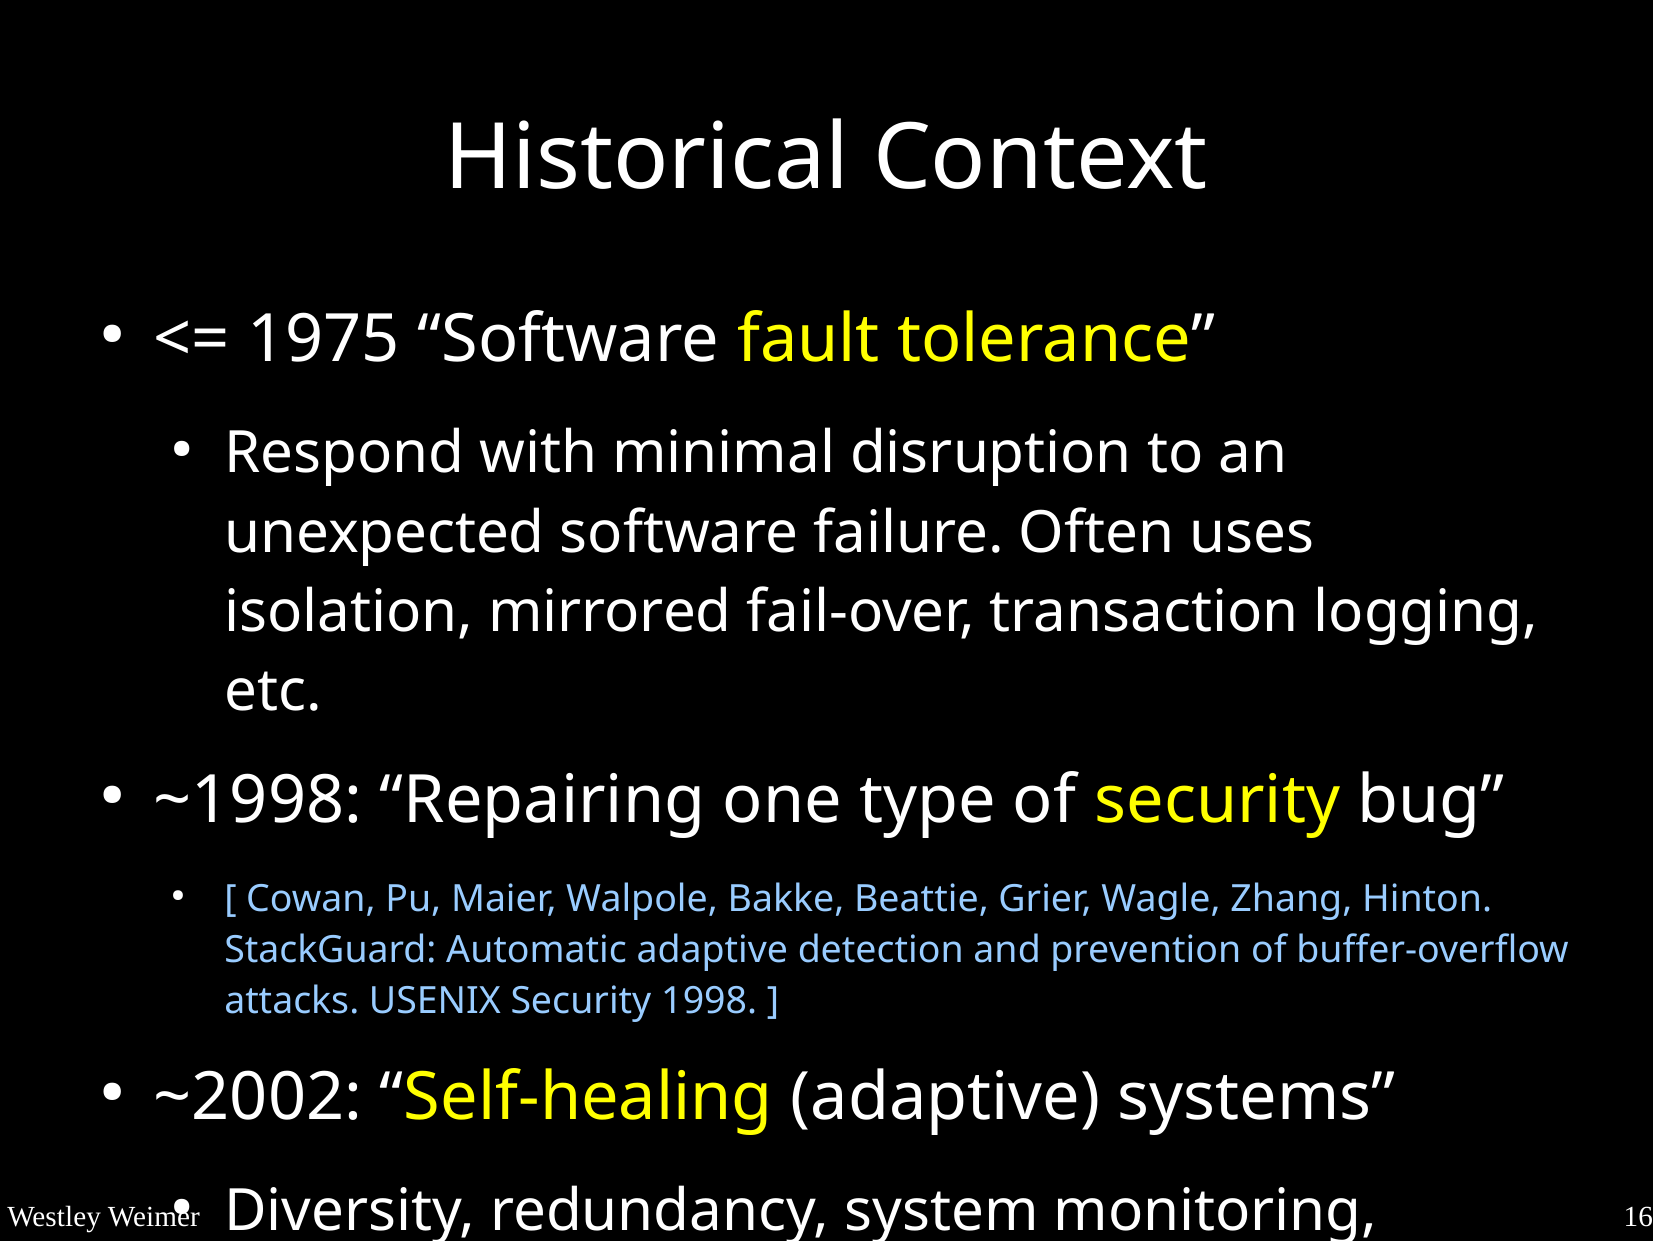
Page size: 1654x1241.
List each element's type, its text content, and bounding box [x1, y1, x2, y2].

list <= 1975 “Software fault tolerance” Respond with minimal disruption to an unexpected software failure. Often uses isolation, mirrored fail-over, transaction logging, etc. ~1998: “Repairing one type of security bug” [ Cowan, Pu, Maier, Walpole, Bakke, Beattie, Grier, Wagle, Zhang, Hinton. StackGuard: Automatic adaptive detection and prevention of buffer-overflow attacks. USENIX Security 1998. ] ~2002: “Self-healing (adaptive) systems” Diversity, redundancy, system monitoring, models [ Garlan, Kramer, Wolf (eds). First Workshop on Self-Healing Systems, 2002. ] [82, 290, 1571, 1161]
title Historical Context [82, 49, 1571, 257]
